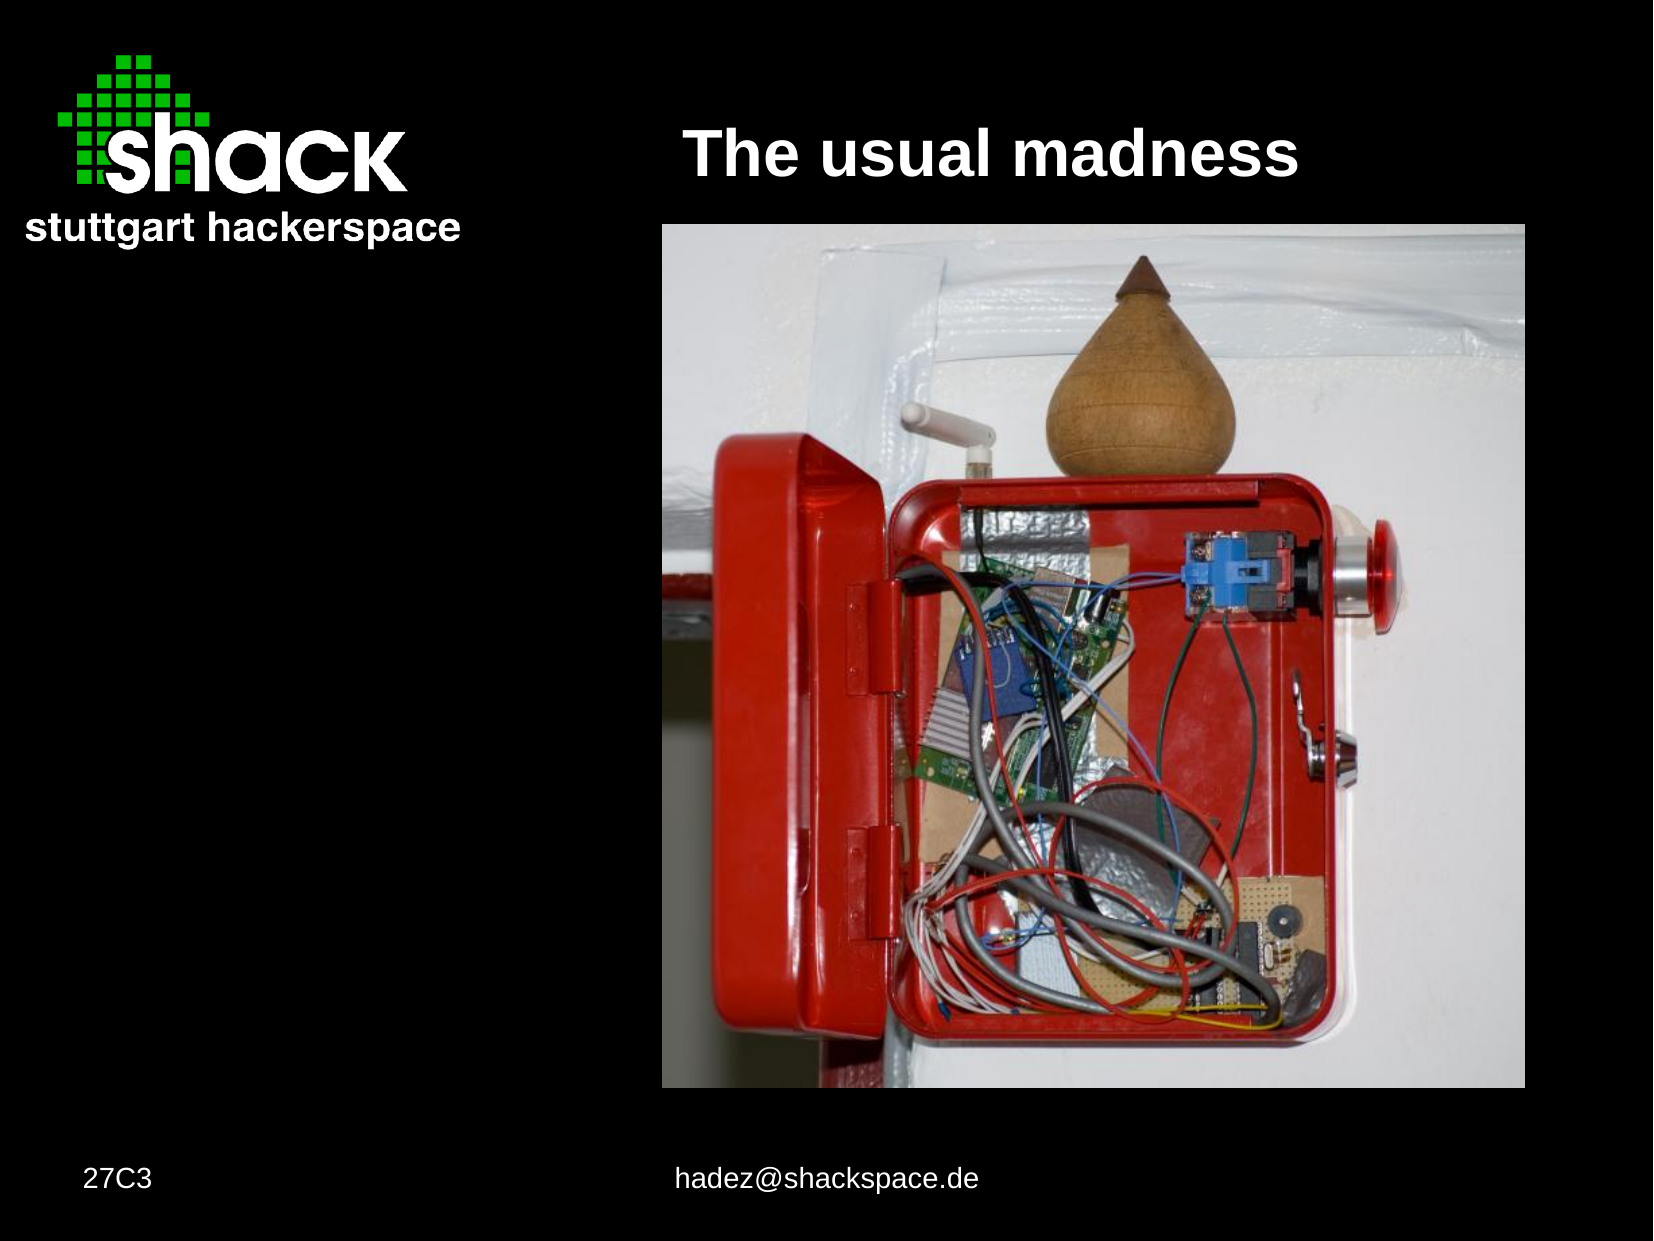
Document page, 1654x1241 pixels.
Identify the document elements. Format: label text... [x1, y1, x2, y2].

title The usual madness [412, 49, 1571, 257]
picture [662, 224, 1525, 1088]
picture [8, 47, 477, 257]
